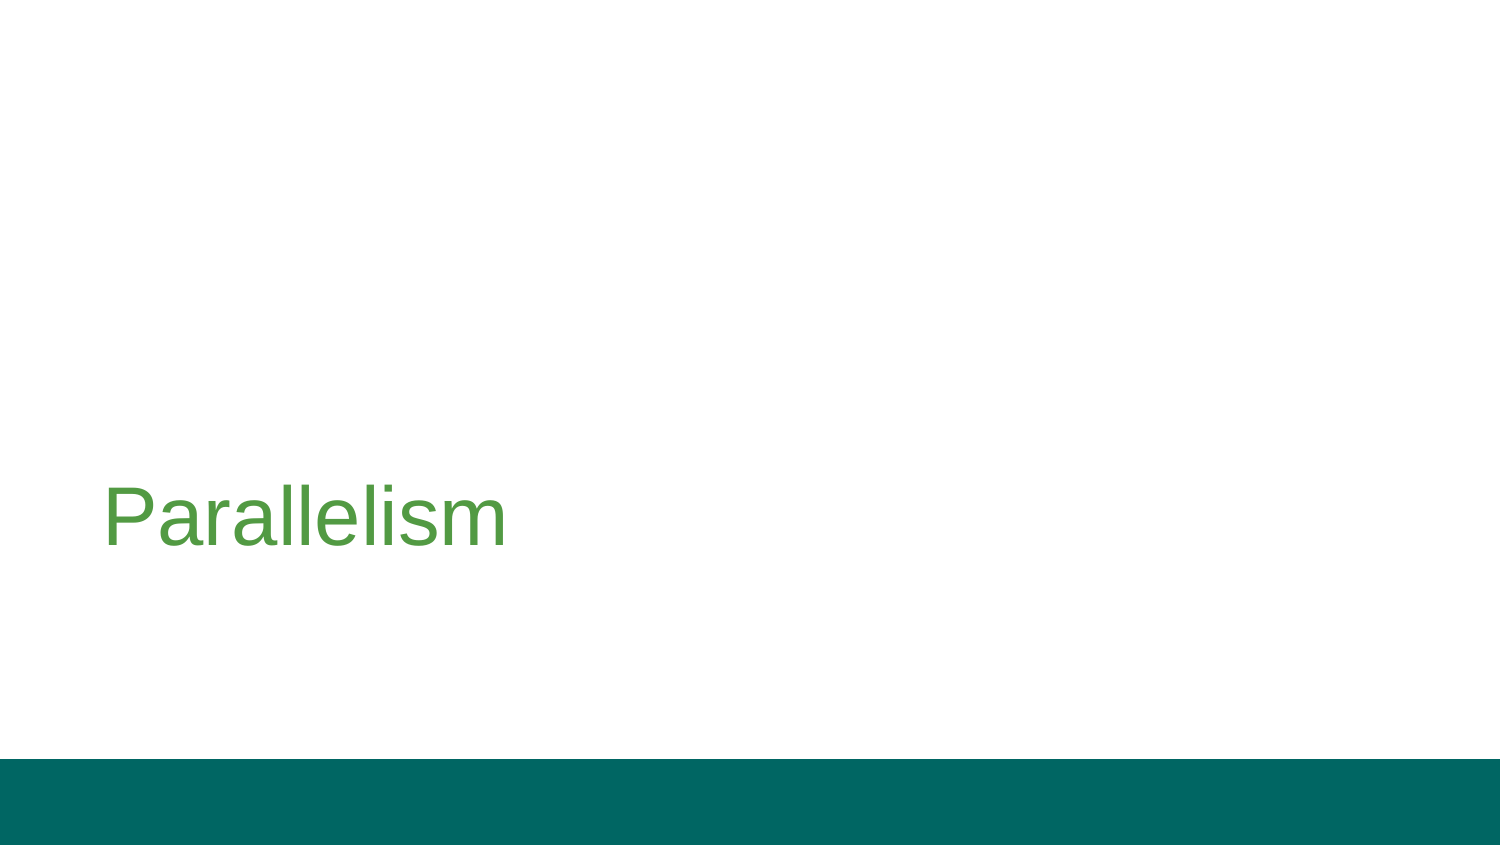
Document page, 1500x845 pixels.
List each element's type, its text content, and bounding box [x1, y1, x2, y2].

title Parallelism [102, 210, 1397, 562]
